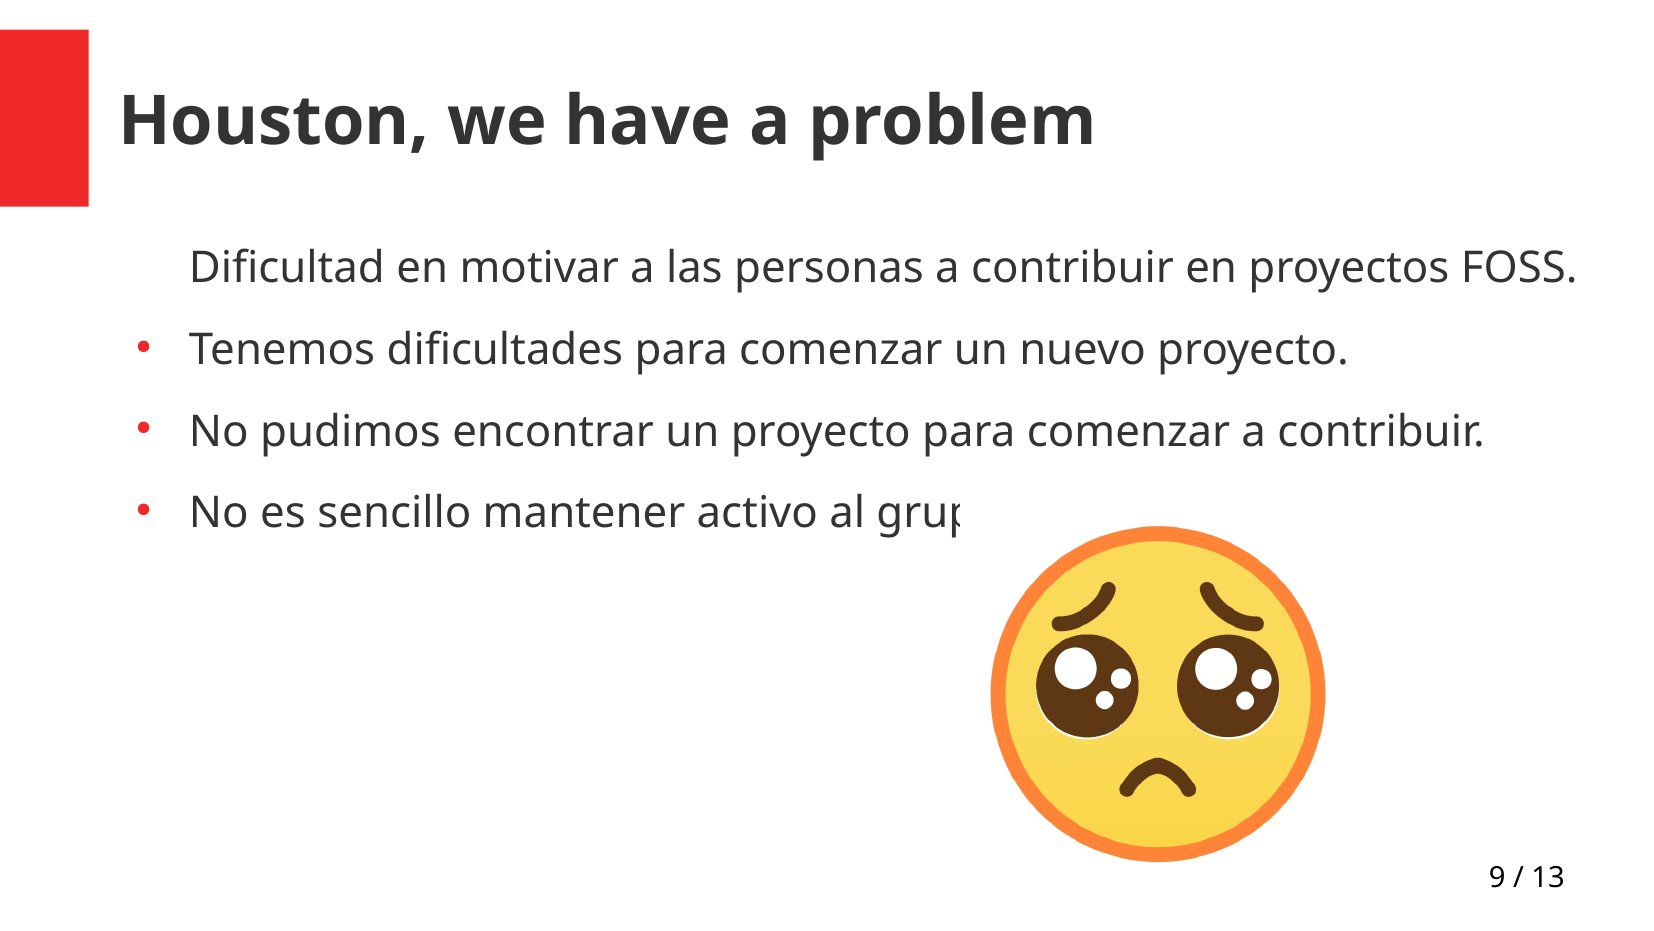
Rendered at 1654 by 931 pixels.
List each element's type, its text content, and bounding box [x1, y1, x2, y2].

title Houston, we have a problem [118, 29, 1595, 207]
list Dificultad en motivar a las personas a contribuir en proyectos FOSS. Tenemos dificultades para comenzar un nuevo proyecto. No pudimos encontrar un proyecto para comenzar a contribuir. No es sencillo mantener activo al grupo. [118, 236, 1595, 798]
picture [960, 494, 1355, 890]
